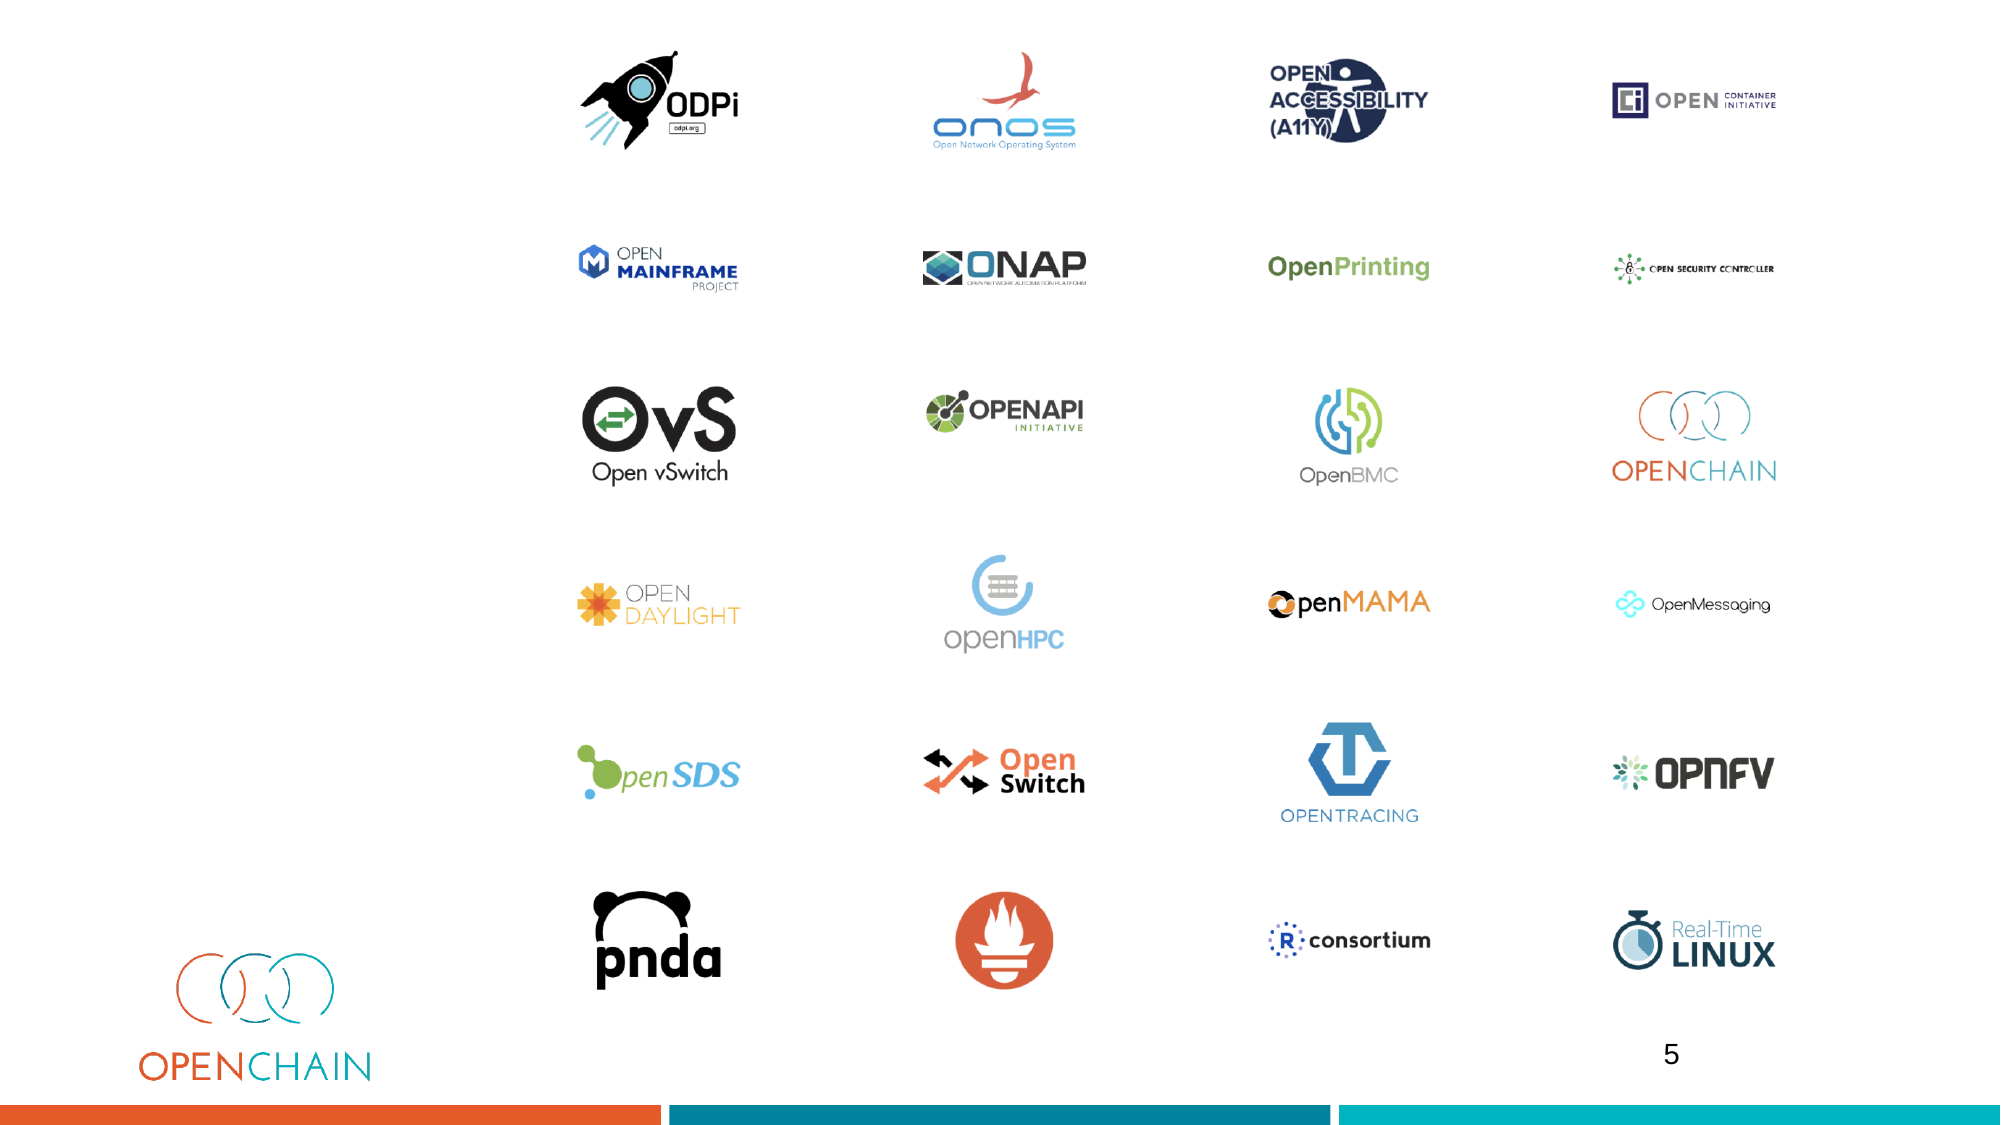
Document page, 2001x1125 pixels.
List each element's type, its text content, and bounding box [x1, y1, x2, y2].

picture [559, 35, 1810, 1008]
picture [137, 951, 372, 1082]
slide_number <number> [1648, 1022, 1863, 1083]
